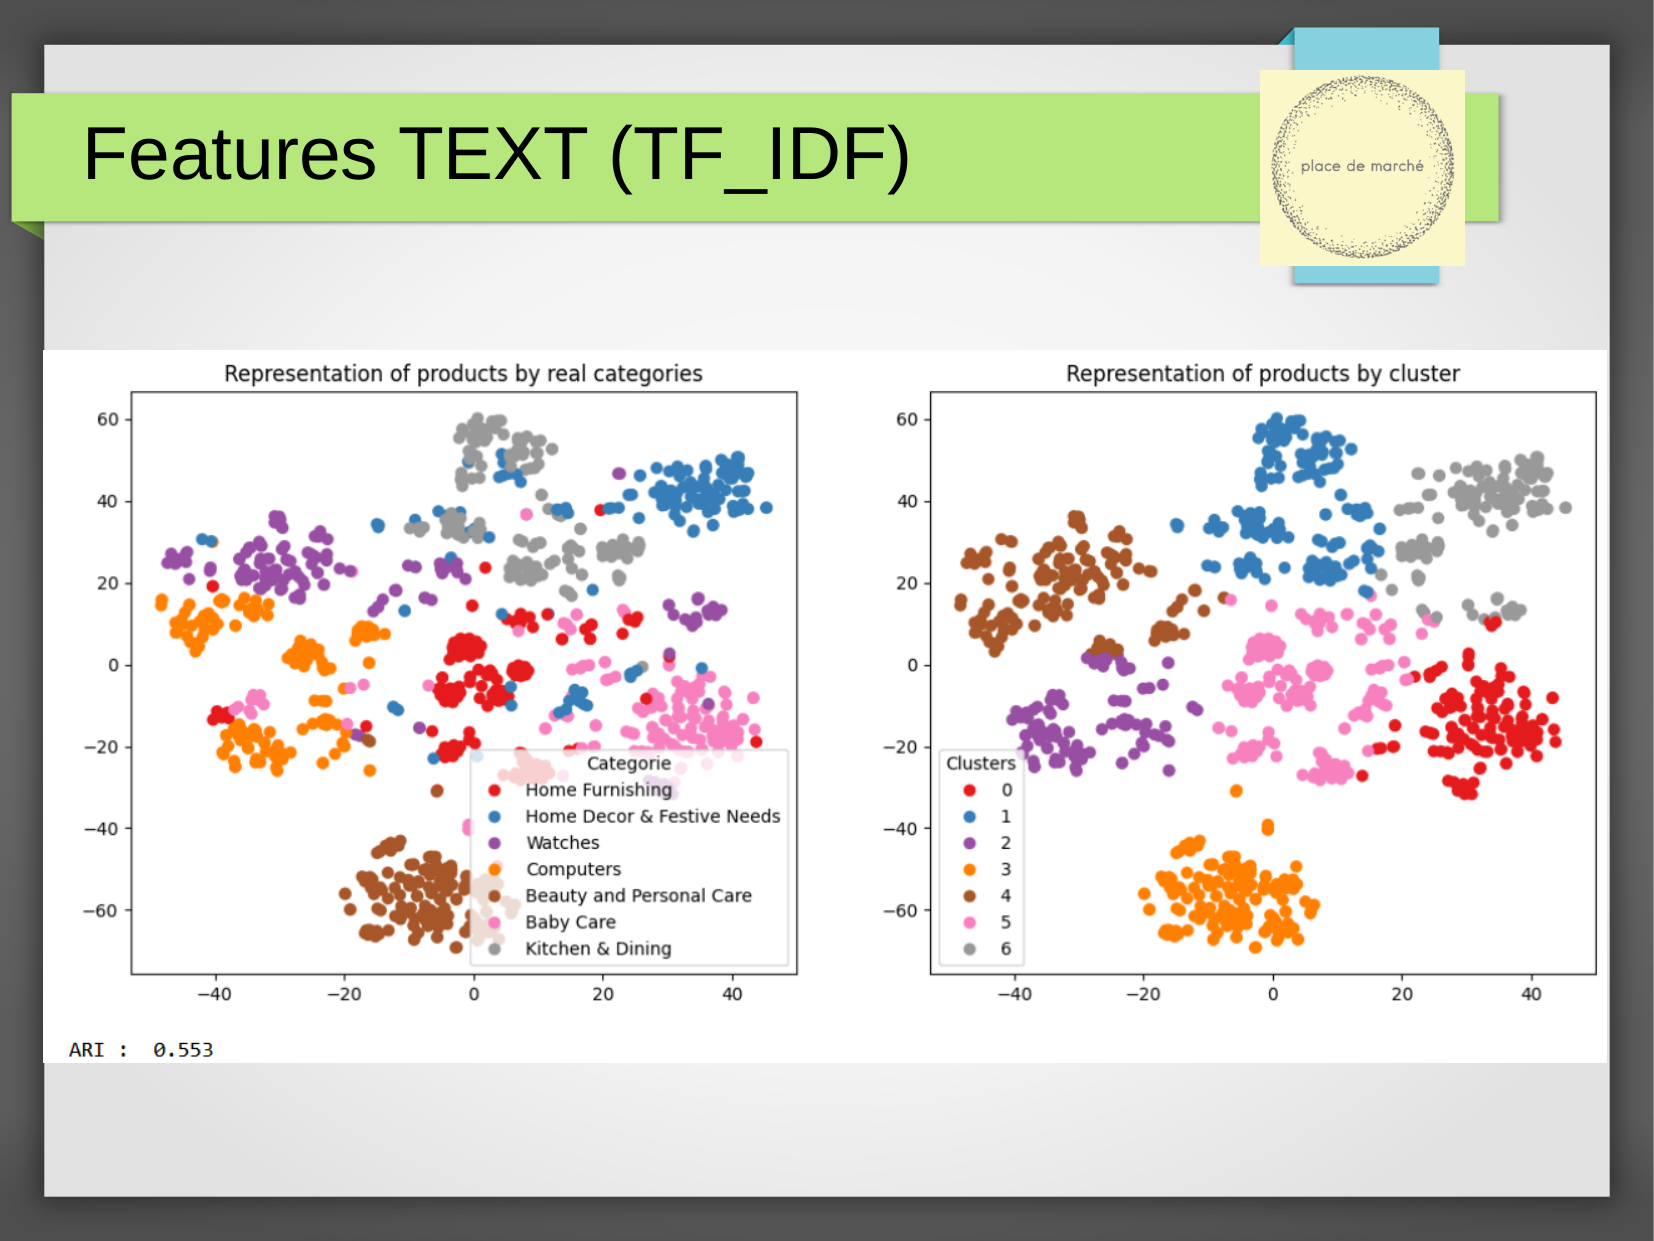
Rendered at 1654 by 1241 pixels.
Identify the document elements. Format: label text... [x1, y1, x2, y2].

picture [0, 0, 1654, 1241]
title Features TEXT (TF_IDF) [82, 94, 1260, 213]
